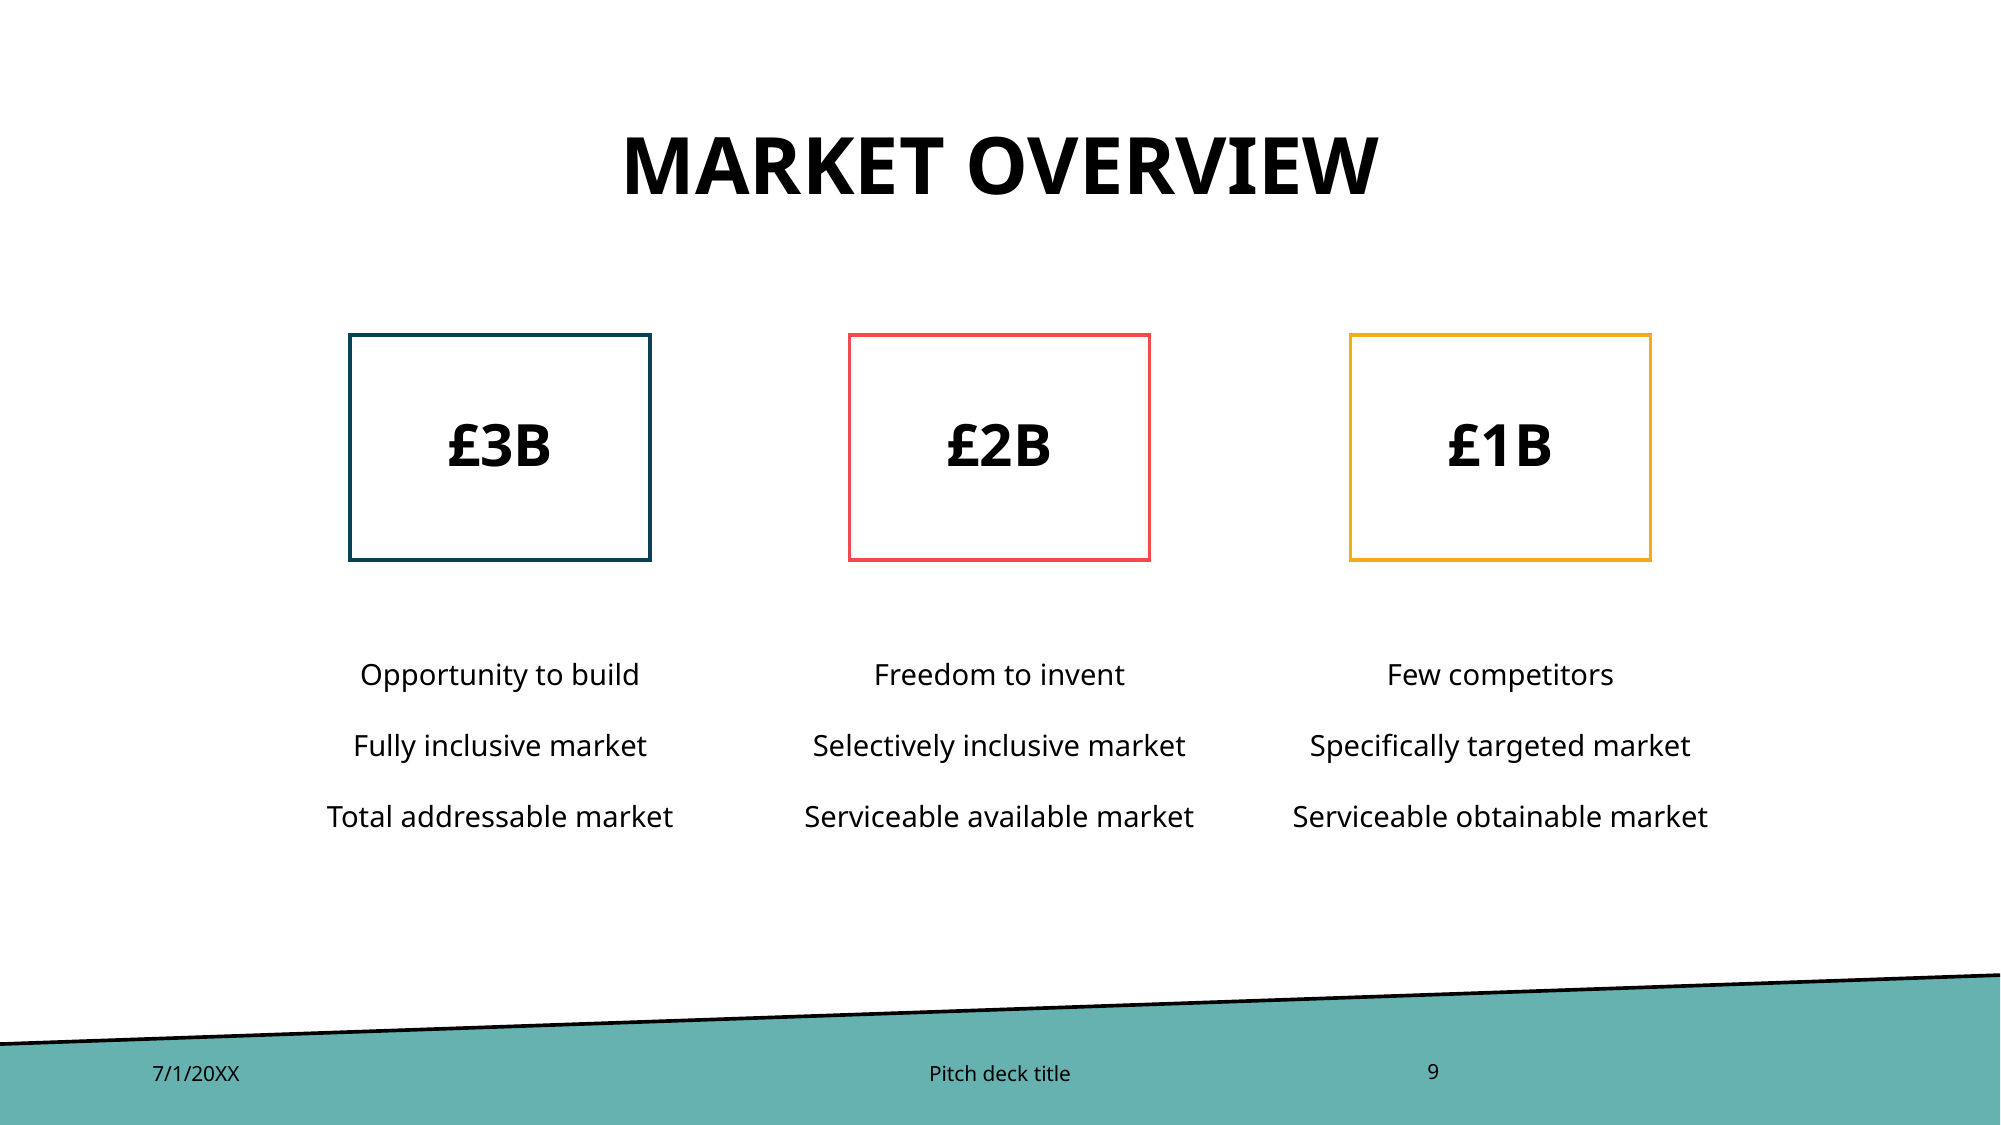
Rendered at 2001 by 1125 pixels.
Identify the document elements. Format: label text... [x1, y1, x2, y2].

text_box 7/1/20XX [137, 1042, 588, 1103]
list £3B [350, 335, 651, 561]
text_box 9 [1412, 1042, 1863, 1103]
list £2B [849, 335, 1150, 561]
list Freedom to invent Selectively inclusive market Serviceable available market [774, 633, 1225, 897]
list £1B [1350, 335, 1651, 561]
list Few competitors Specifically targeted market Serviceable obtainable market [1275, 633, 1726, 897]
title MARKET OVERVIEW [137, 59, 1863, 278]
text_box Pitch deck title [662, 1042, 1338, 1103]
list Opportunity to build Fully inclusive market Total addressable market [275, 633, 726, 897]
